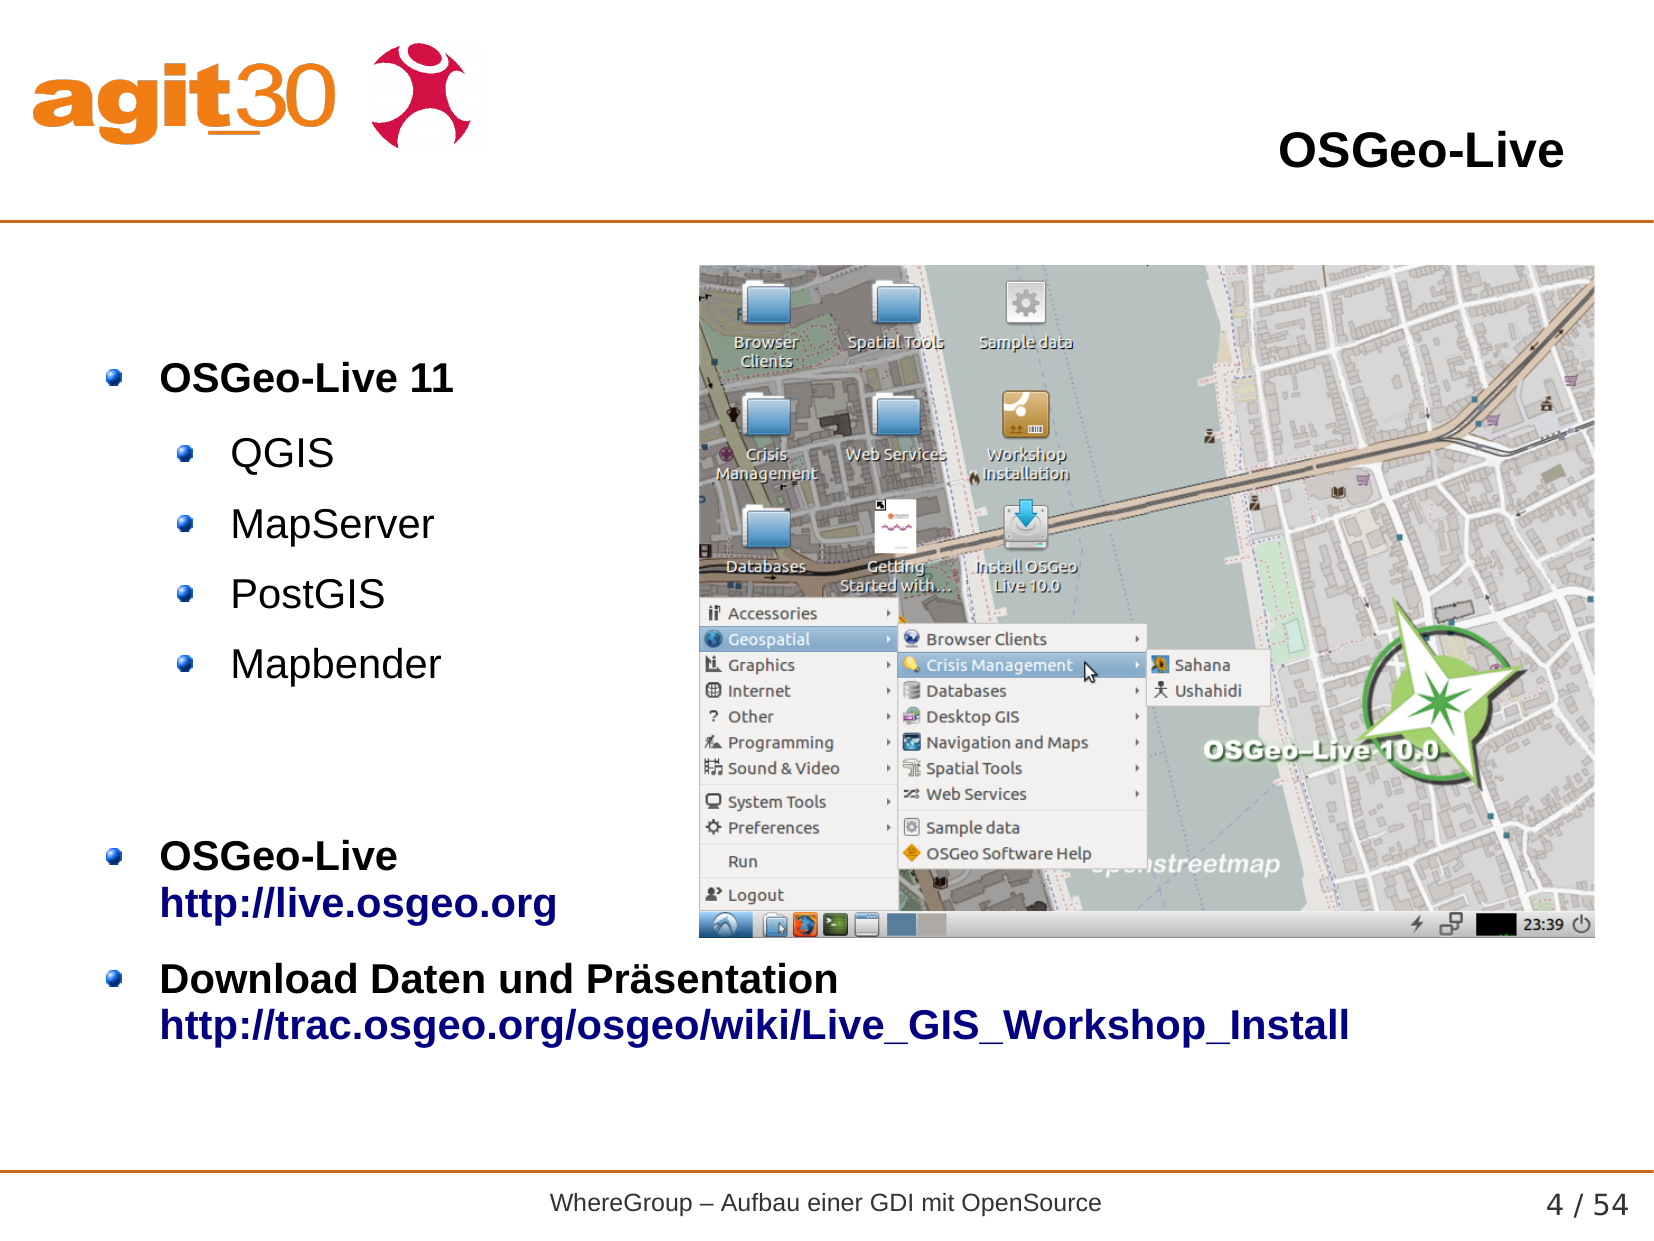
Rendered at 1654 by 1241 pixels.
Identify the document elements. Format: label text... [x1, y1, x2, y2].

picture [29, 58, 340, 148]
list OSGeo-Live 11 QGIS MapServer PostGIS Mapbender OSGeo-Live http://live.osgeo.org Download Daten und Präsentation http://trac.osgeo.org/osgeo/wiki/Live_GIS_Workshop_Install [88, 354, 1577, 1230]
picture [699, 265, 1595, 938]
title OSGeo-Live [76, 76, 1565, 225]
